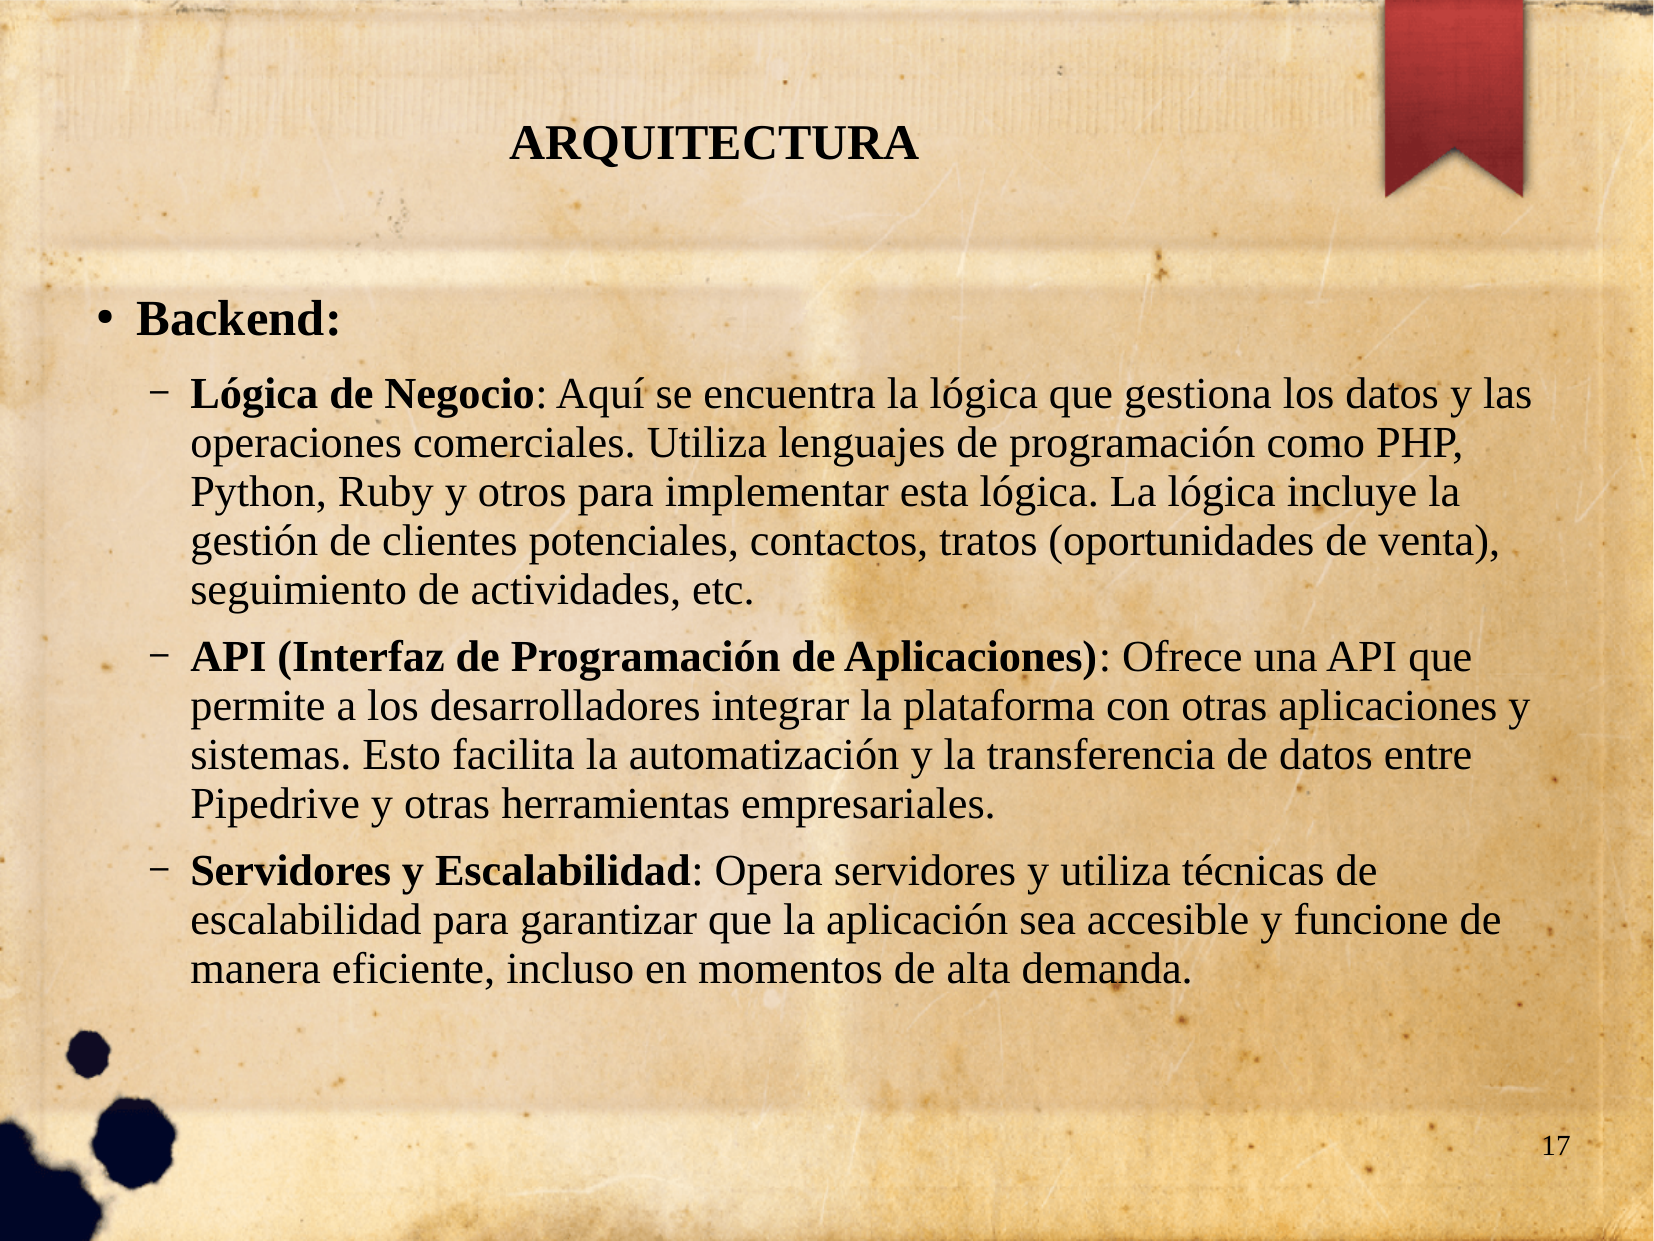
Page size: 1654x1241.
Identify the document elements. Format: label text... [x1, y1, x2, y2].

picture [0, 0, 1654, 1241]
title ARQUITECTURA [82, 49, 1347, 237]
list Backend: Lógica de Negocio: Aquí se encuentra la lógica que gestiona los datos y las operaciones comerciales. Utiliza lenguajes de programación como PHP, Python, Ruby y otros para implementar esta lógica. La lógica incluye la gestión de clientes potenciales, contactos, tratos (oportunidades de venta), seguimiento de actividades, etc. API (Interfaz de Programación de Aplicaciones): Ofrece una API que permite a los desarrolladores integrar la plataforma con otras aplicaciones y sistemas. Esto facilita la automatización y la transferencia de datos entre Pipedrive y otras herramientas empresariales. Servidores y Escalabilidad: Opera servidores y utiliza técnicas de escalabilidad para garantizar que la aplicación sea accesible y funcione de manera eficiente, incluso en momentos de alta demanda. [82, 290, 1538, 1010]
